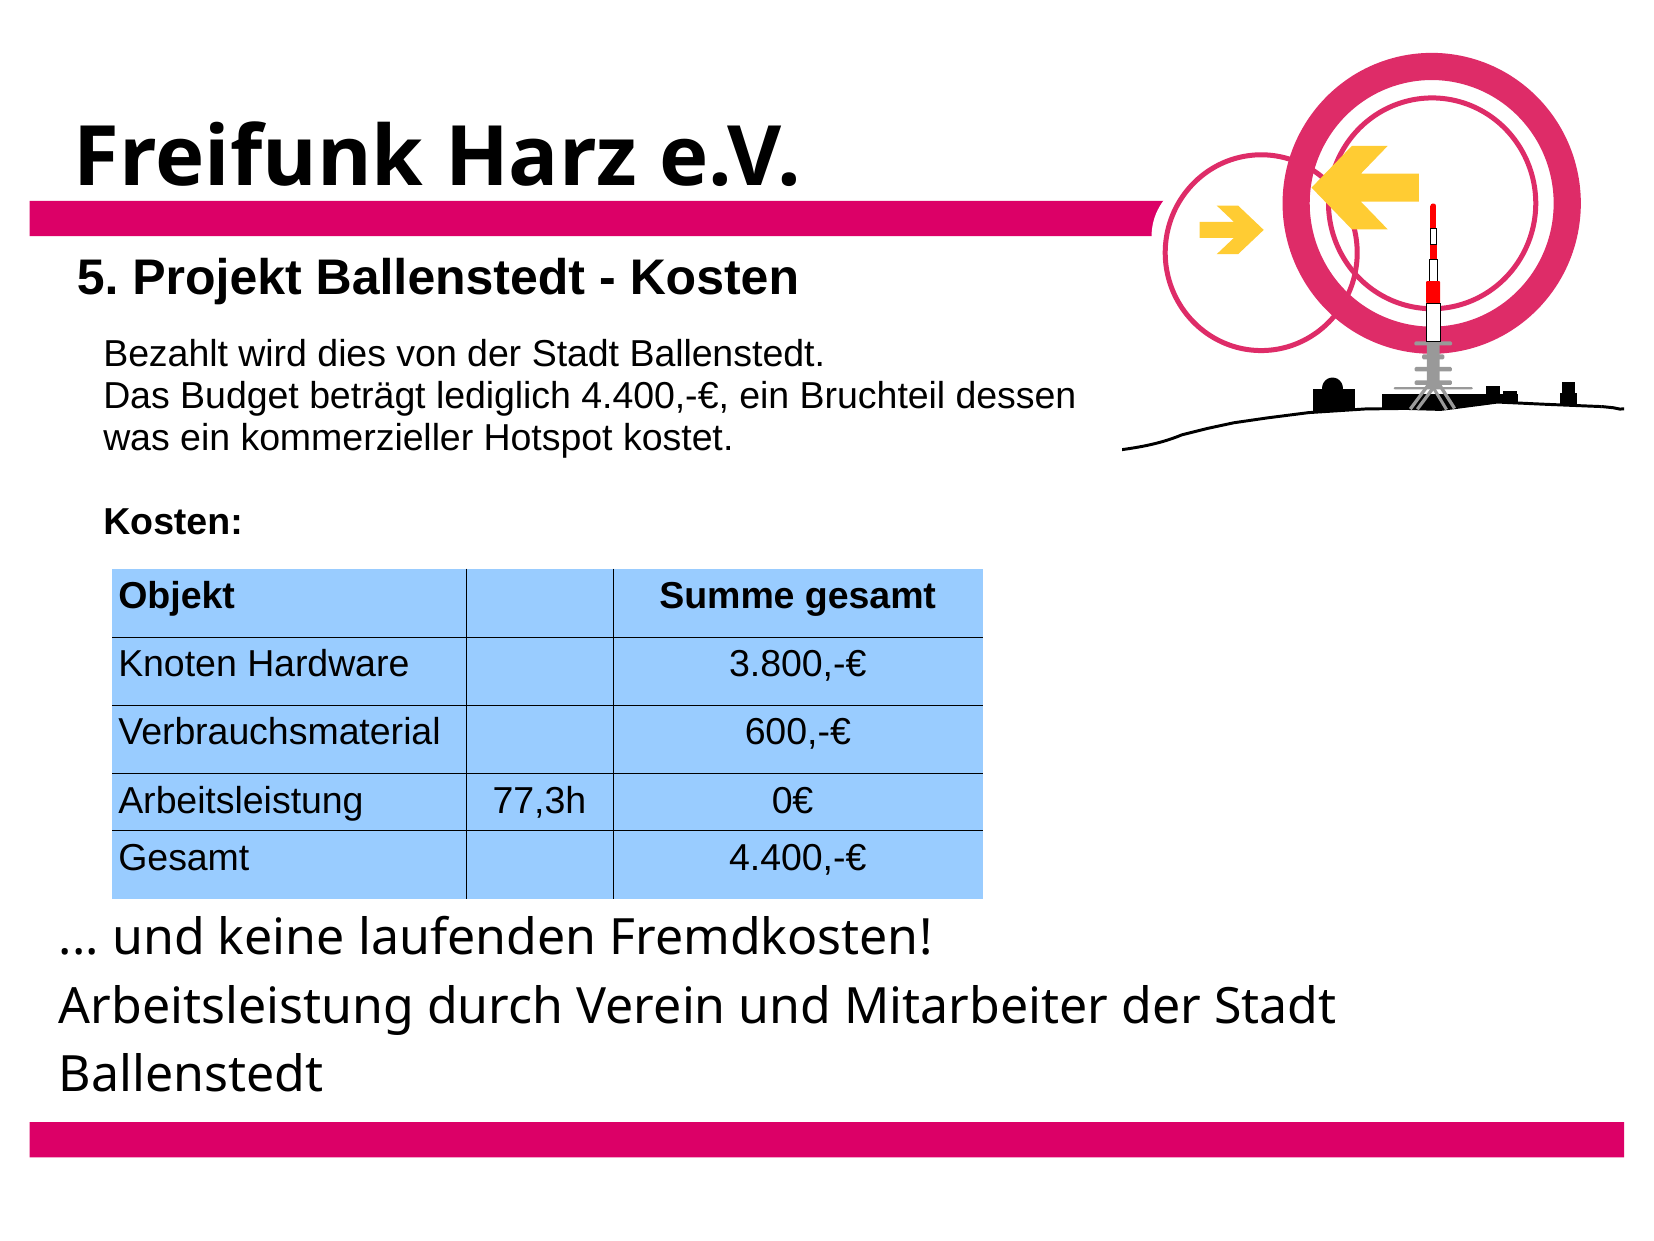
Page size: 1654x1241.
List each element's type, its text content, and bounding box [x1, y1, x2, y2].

text_box Bezahlt wird dies von der Stadt Ballenstedt. Das Budget beträgt lediglich 4.400,-€, ein Bruchteil dessen was ein kommerzieller Hotspot kostet. Kosten: [88, 324, 1123, 552]
text_box ... und keine laufenden Fremdkosten! Arbeitsleistung durch Verein und Mitarbeiter der Stadt Ballenstedt [59, 944, 1595, 1063]
table_cell [467, 706, 613, 773]
table_cell [467, 638, 613, 705]
table_header Summe gesamt [614, 569, 983, 637]
table_cell 0€ [614, 774, 983, 830]
table_header [467, 569, 613, 637]
table_cell 4.400,-€ [614, 831, 983, 899]
table_cell [467, 831, 613, 899]
table_cell Knoten Hardware [112, 638, 466, 705]
table_cell 3.800,-€ [614, 638, 983, 705]
table_cell Verbrauchsmaterial [112, 706, 466, 773]
table_cell 600,-€ [614, 706, 983, 773]
subtitle 5. Projekt Ballenstedt - Kosten [76, 218, 1152, 337]
table_cell Gesamt [112, 831, 466, 899]
table_cell Arbeitsleistung [112, 774, 466, 830]
table_cell 77,3h [467, 774, 613, 830]
table_header Objekt [112, 569, 466, 637]
